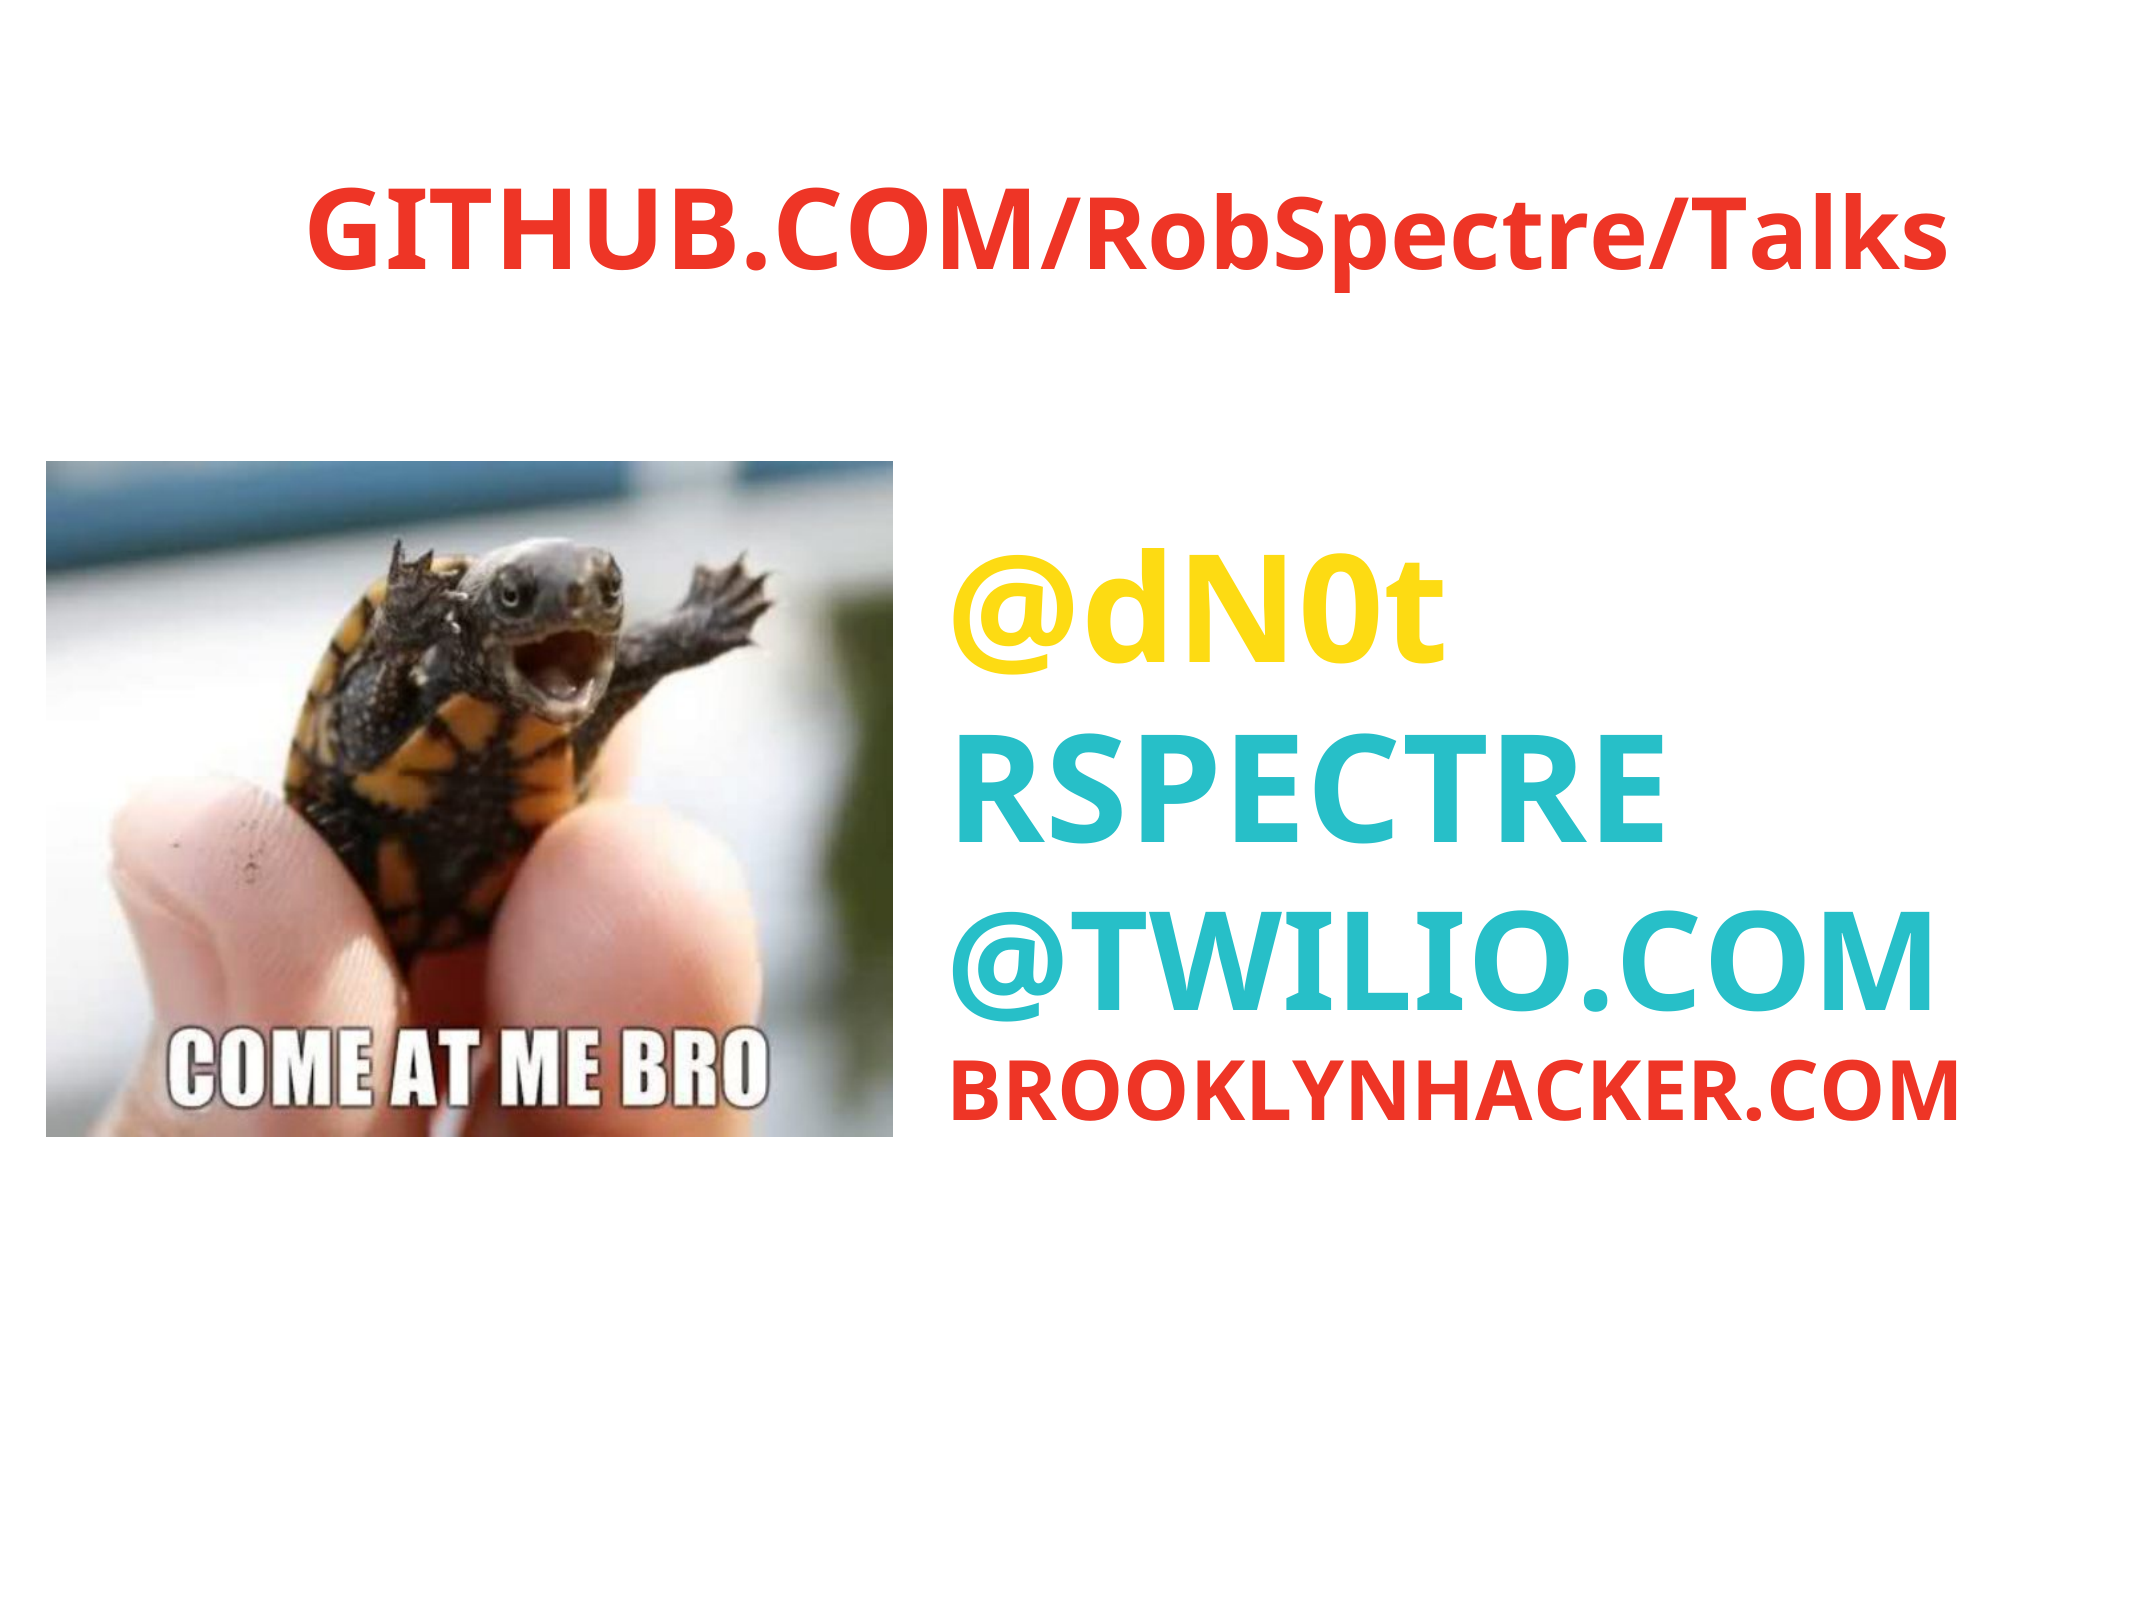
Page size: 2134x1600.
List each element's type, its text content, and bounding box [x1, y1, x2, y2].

text_box @dN0t RSPECTRE @TWILIO.COM BROOKLYNHACKER.COM [937, 512, 2134, 1163]
text_box GITHUB.COM/RobSpectre/Talks [112, 149, 2134, 338]
picture [46, 461, 893, 1137]
